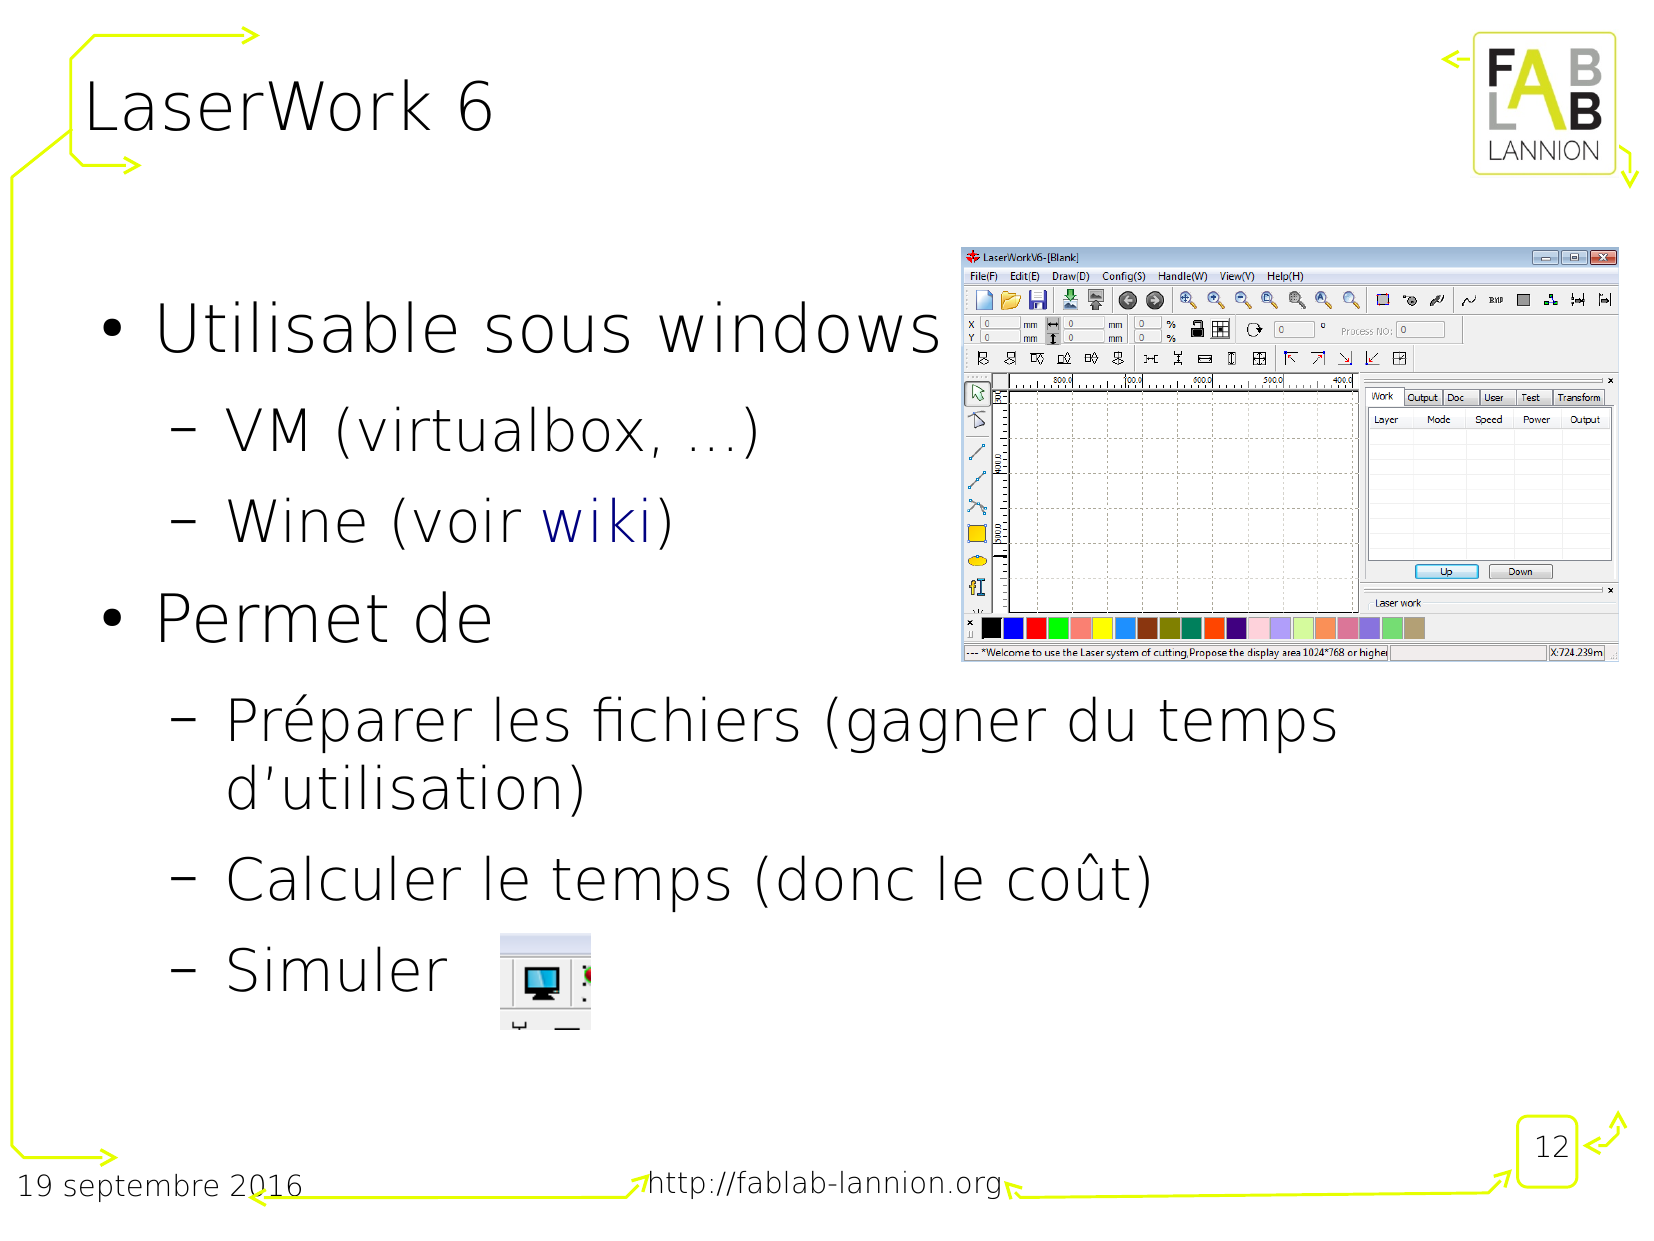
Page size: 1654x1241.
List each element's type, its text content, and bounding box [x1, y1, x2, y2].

picture [961, 247, 1619, 662]
title LaserWork 6 [82, 49, 1441, 166]
picture [1470, 29, 1619, 178]
picture [500, 933, 591, 1030]
list Utilisable sous windows VM (virtualbox, ...) Wine (voir wiki) Permet de Préparer les fichiers (gagner du temps d’utilisation) Calculer le temps (donc le coût) Simuler [82, 290, 1571, 1010]
